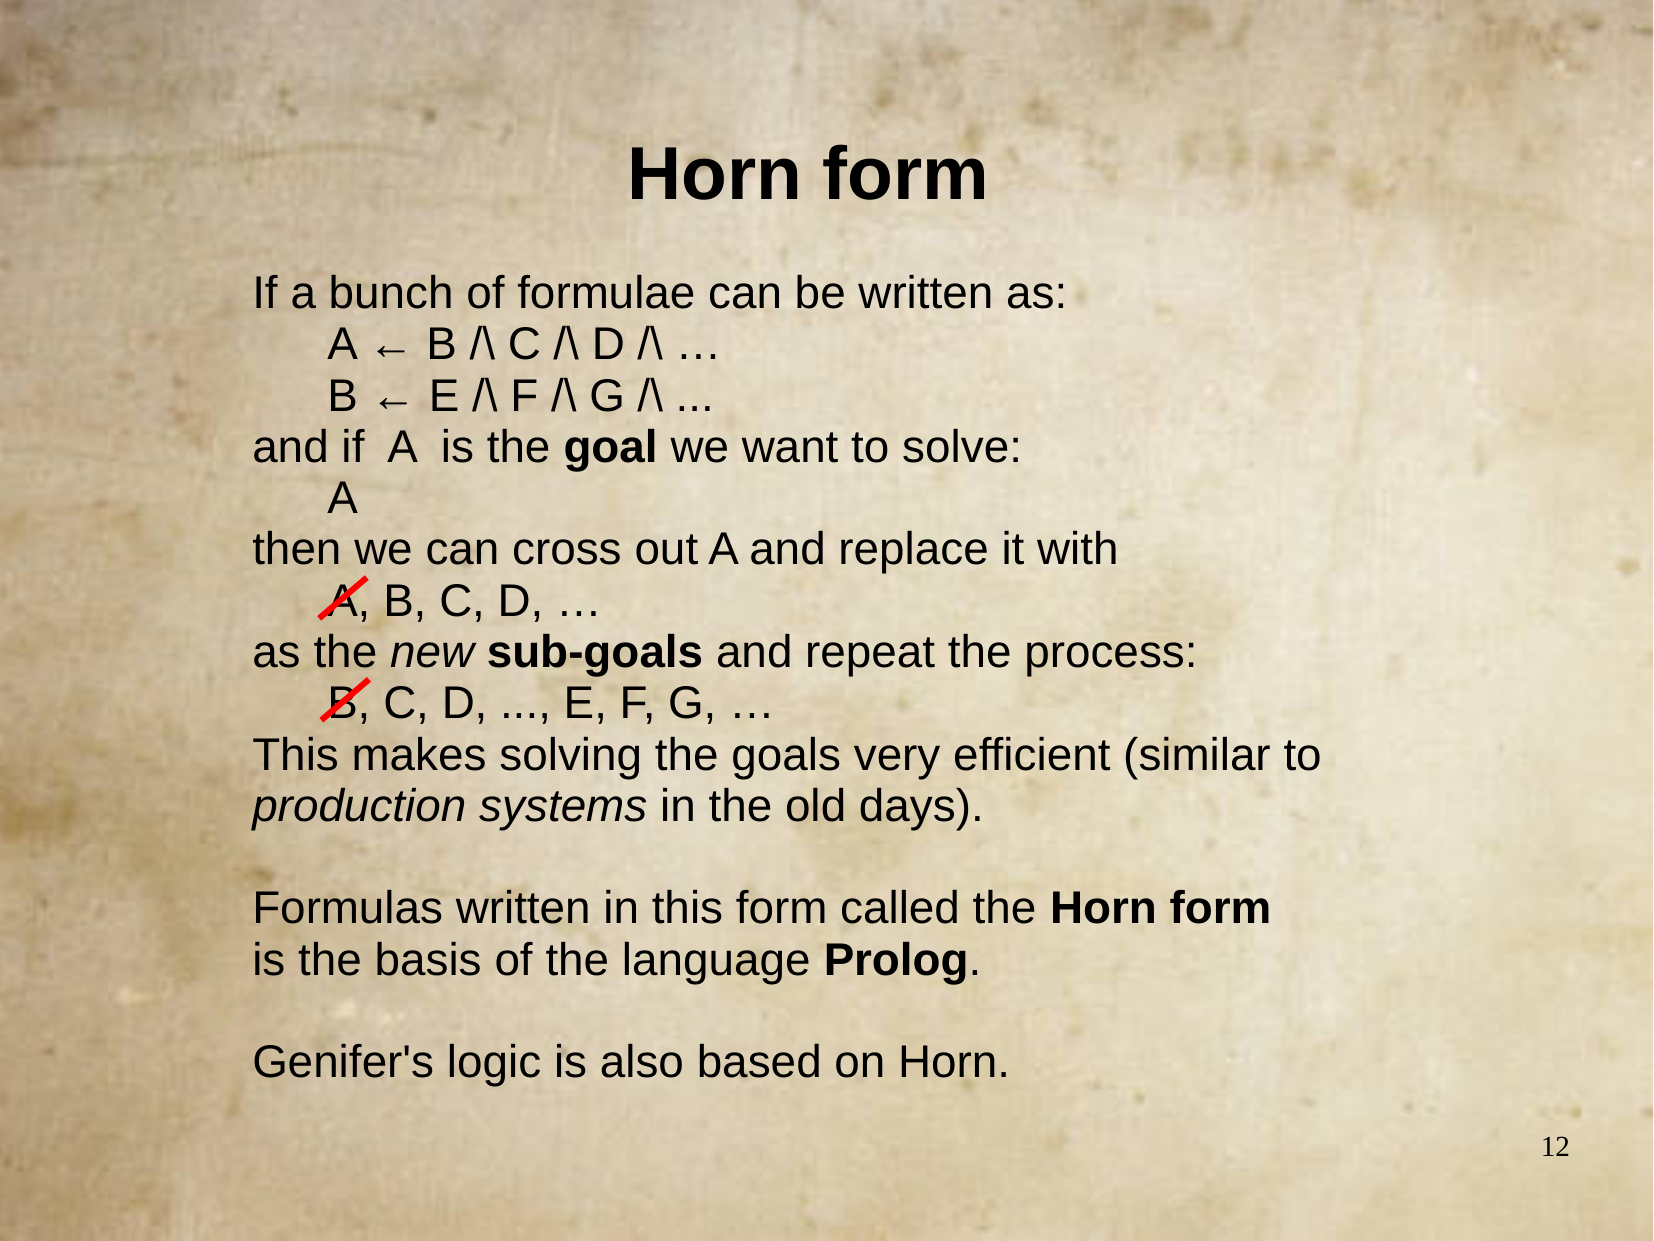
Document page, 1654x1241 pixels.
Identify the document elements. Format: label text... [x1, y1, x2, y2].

picture [0, 0, 1654, 1241]
text_box Horn form If a bunch of formulae can be written as: A ← B /\ C /\ D /\ … B ← E /\ F /\ G /\ ... and if A is the goal we want to solve: A then we can cross out A and replace it with A, B, C, D, … as the new sub-goals and repeat the process: B, C, D, ..., E, F, G, … This makes solving the goals very efficient (similar to production systems in the old days). Formulas written in this form called the Horn form is the basis of the language Prolog. Genifer's logic is also based on Horn. [237, 124, 1472, 1097]
